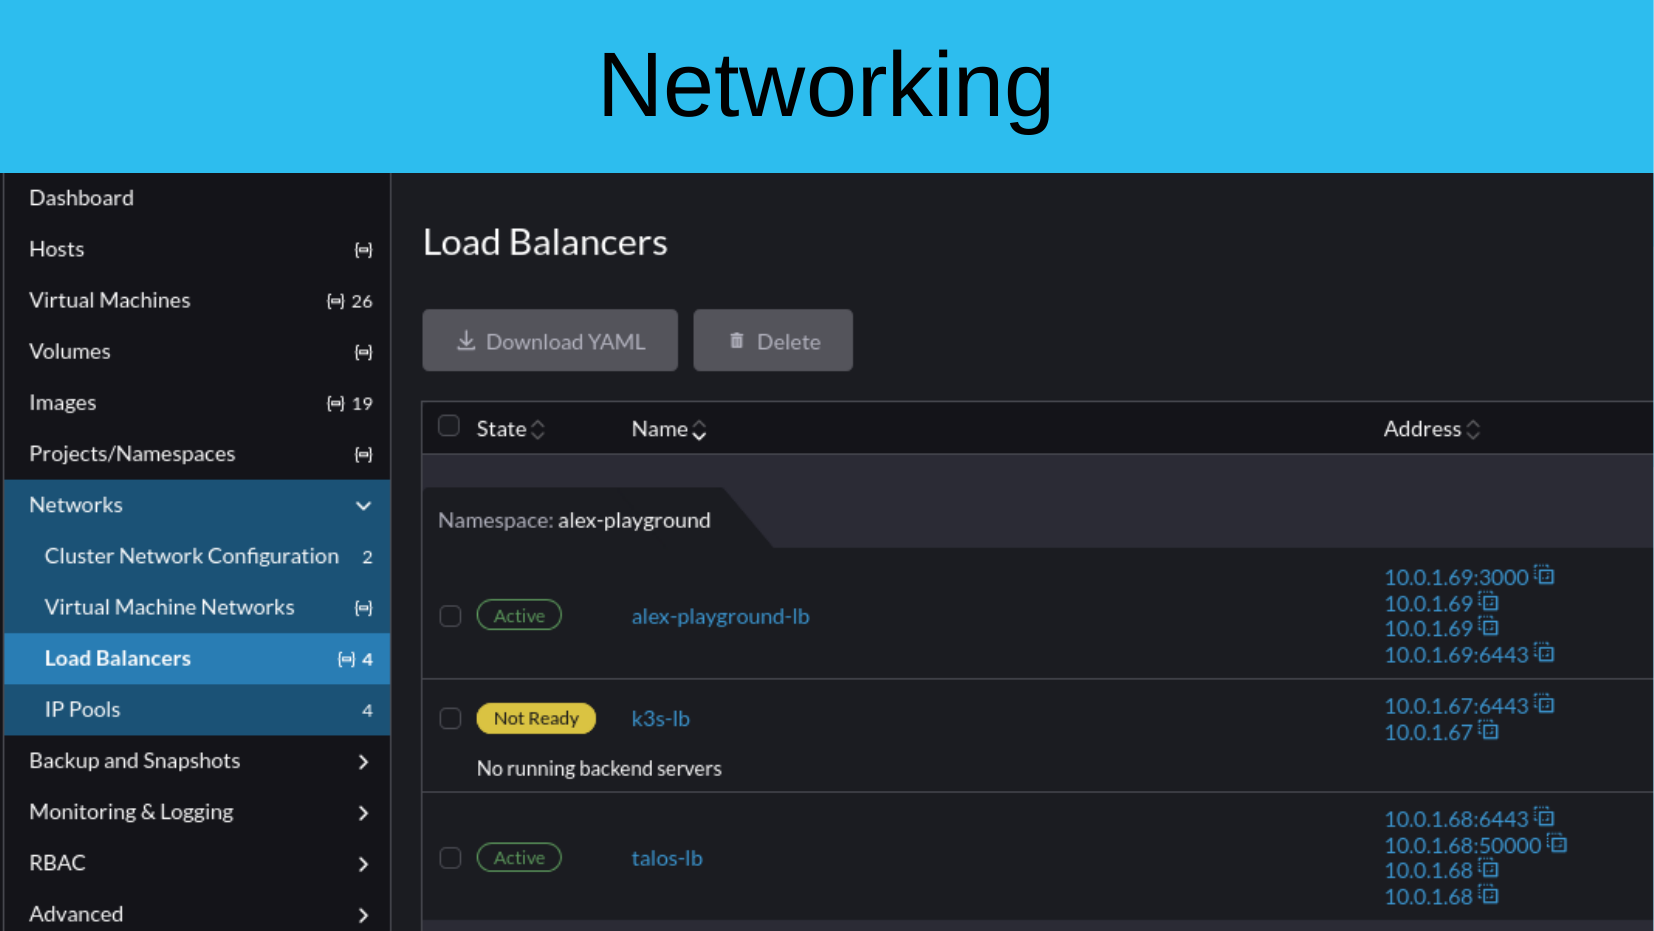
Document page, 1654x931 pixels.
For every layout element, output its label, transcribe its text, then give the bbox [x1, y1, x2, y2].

title Networking [82, 7, 1571, 163]
picture [0, 0, 1654, 931]
